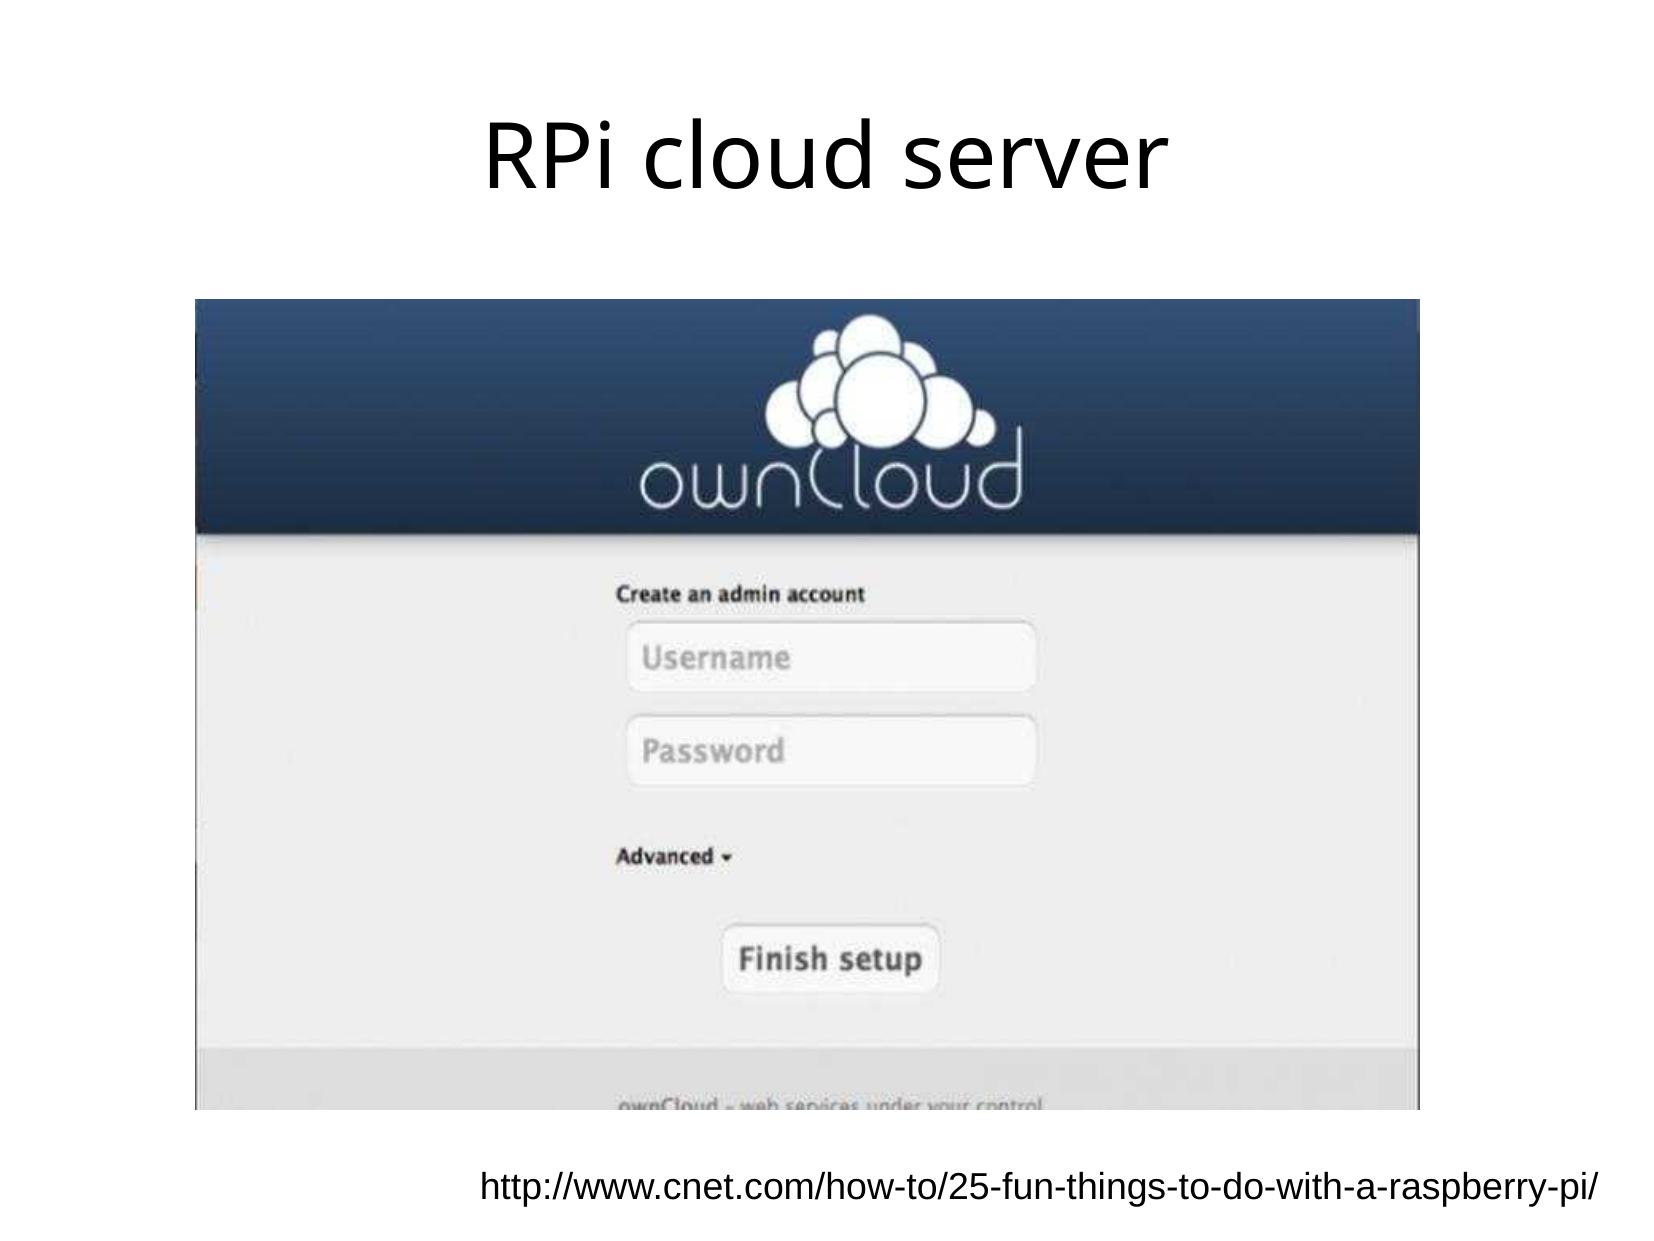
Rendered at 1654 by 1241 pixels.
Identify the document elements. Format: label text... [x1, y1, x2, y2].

text_box http://www.cnet.com/how-to/25-fun-things-to-do-with-a-raspberry-pi/ [465, 1158, 1621, 1216]
picture [195, 299, 1420, 1110]
title RPi cloud server [82, 49, 1571, 257]
